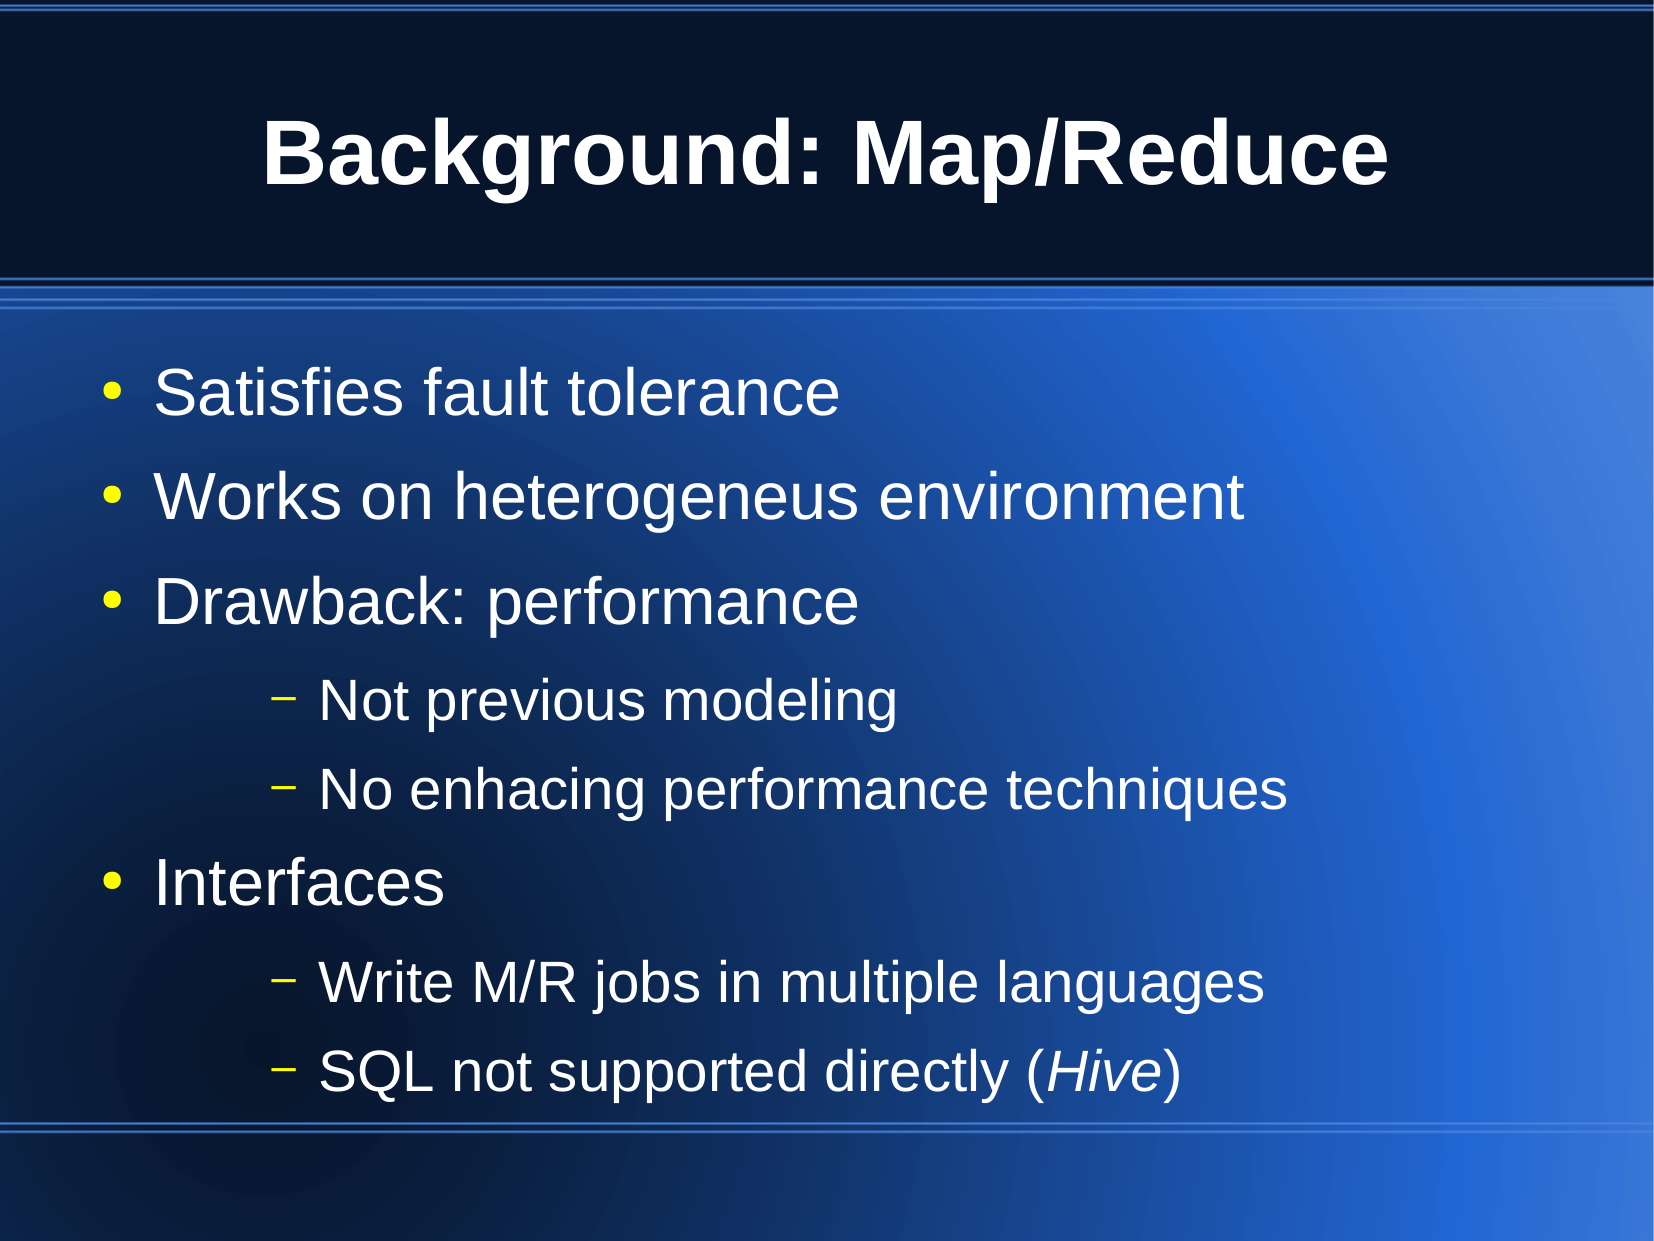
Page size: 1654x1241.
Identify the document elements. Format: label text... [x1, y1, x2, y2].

list Satisfies fault tolerance Works on heterogeneus environment Drawback: performance Not previous modeling No enhacing performance techniques Interfaces Write M/R jobs in multiple languages SQL not supported directly (Hive) [82, 355, 1536, 1103]
picture [0, 0, 1654, 1241]
title Background: Map/Reduce [82, 49, 1571, 257]
